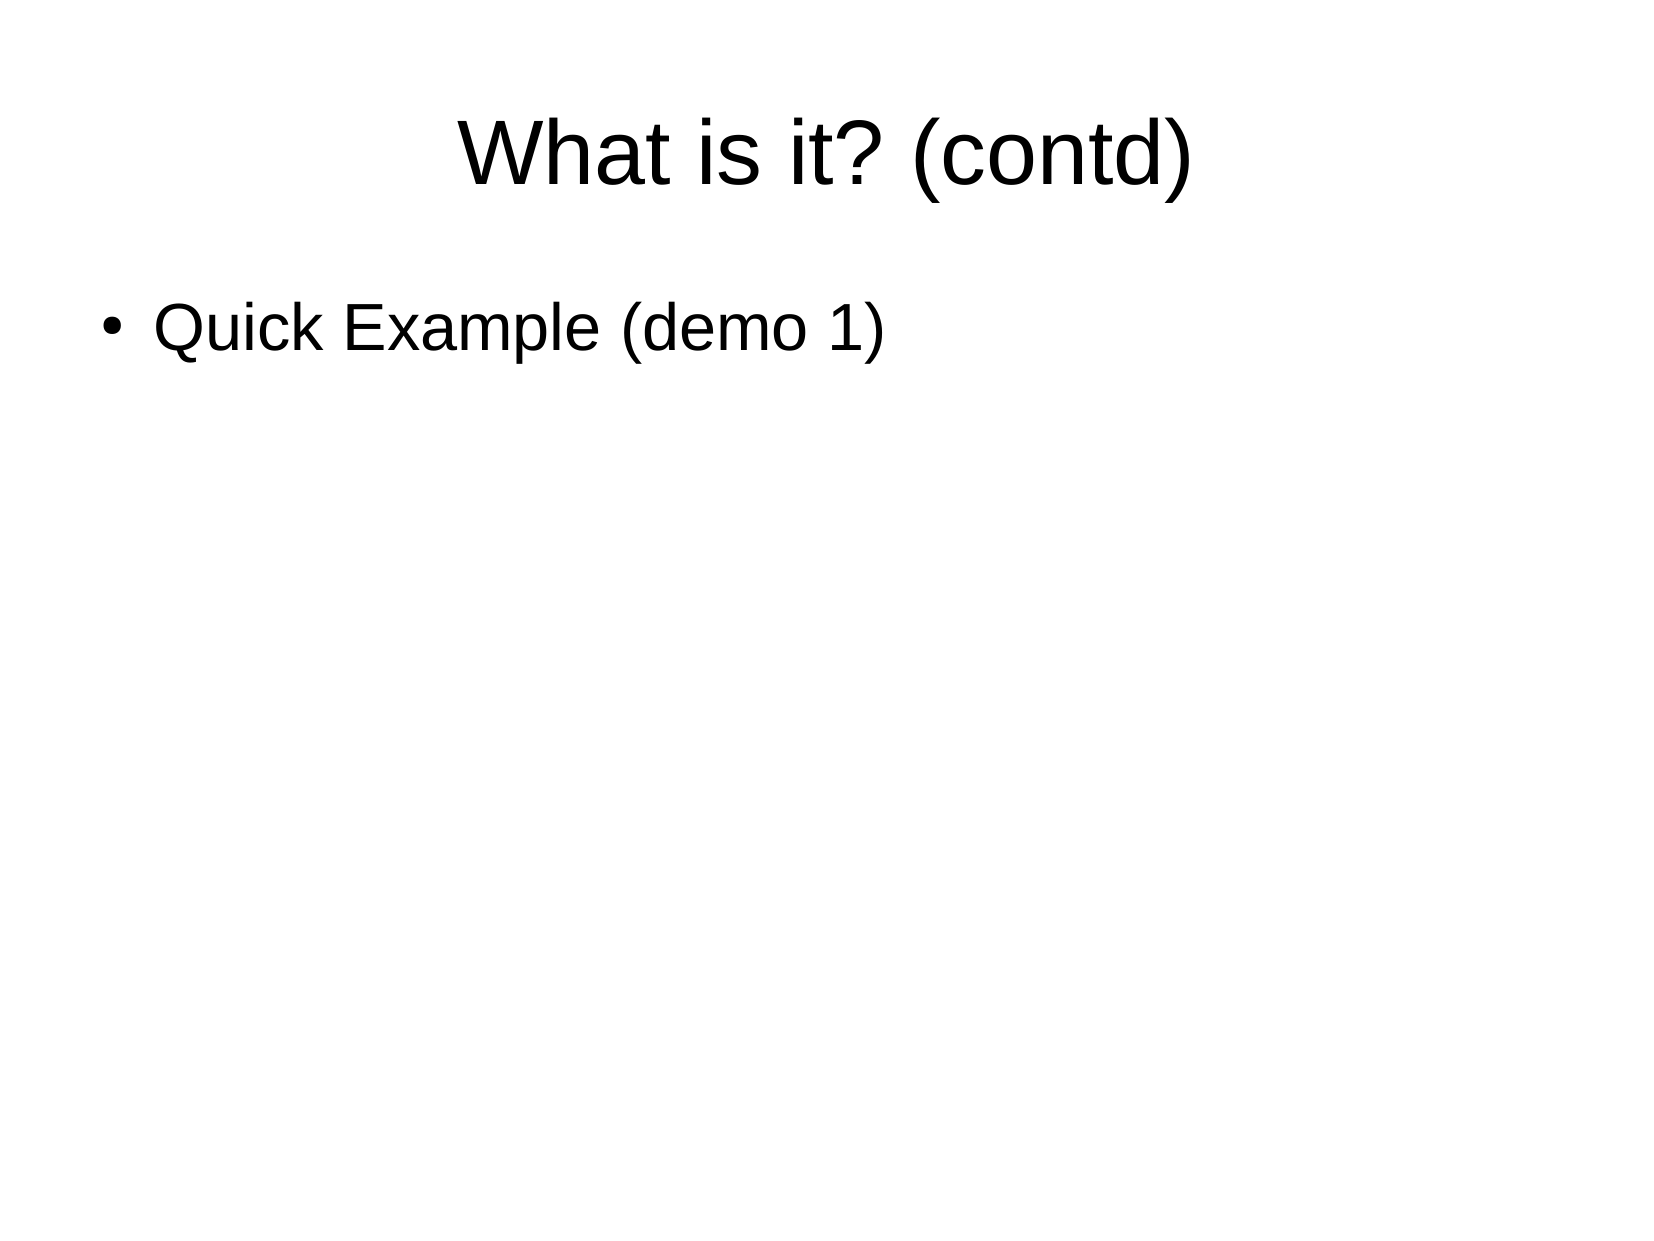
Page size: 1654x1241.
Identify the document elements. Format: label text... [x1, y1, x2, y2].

title What is it? (contd) [82, 49, 1571, 257]
list Quick Example (demo 1) [82, 290, 1571, 1010]
